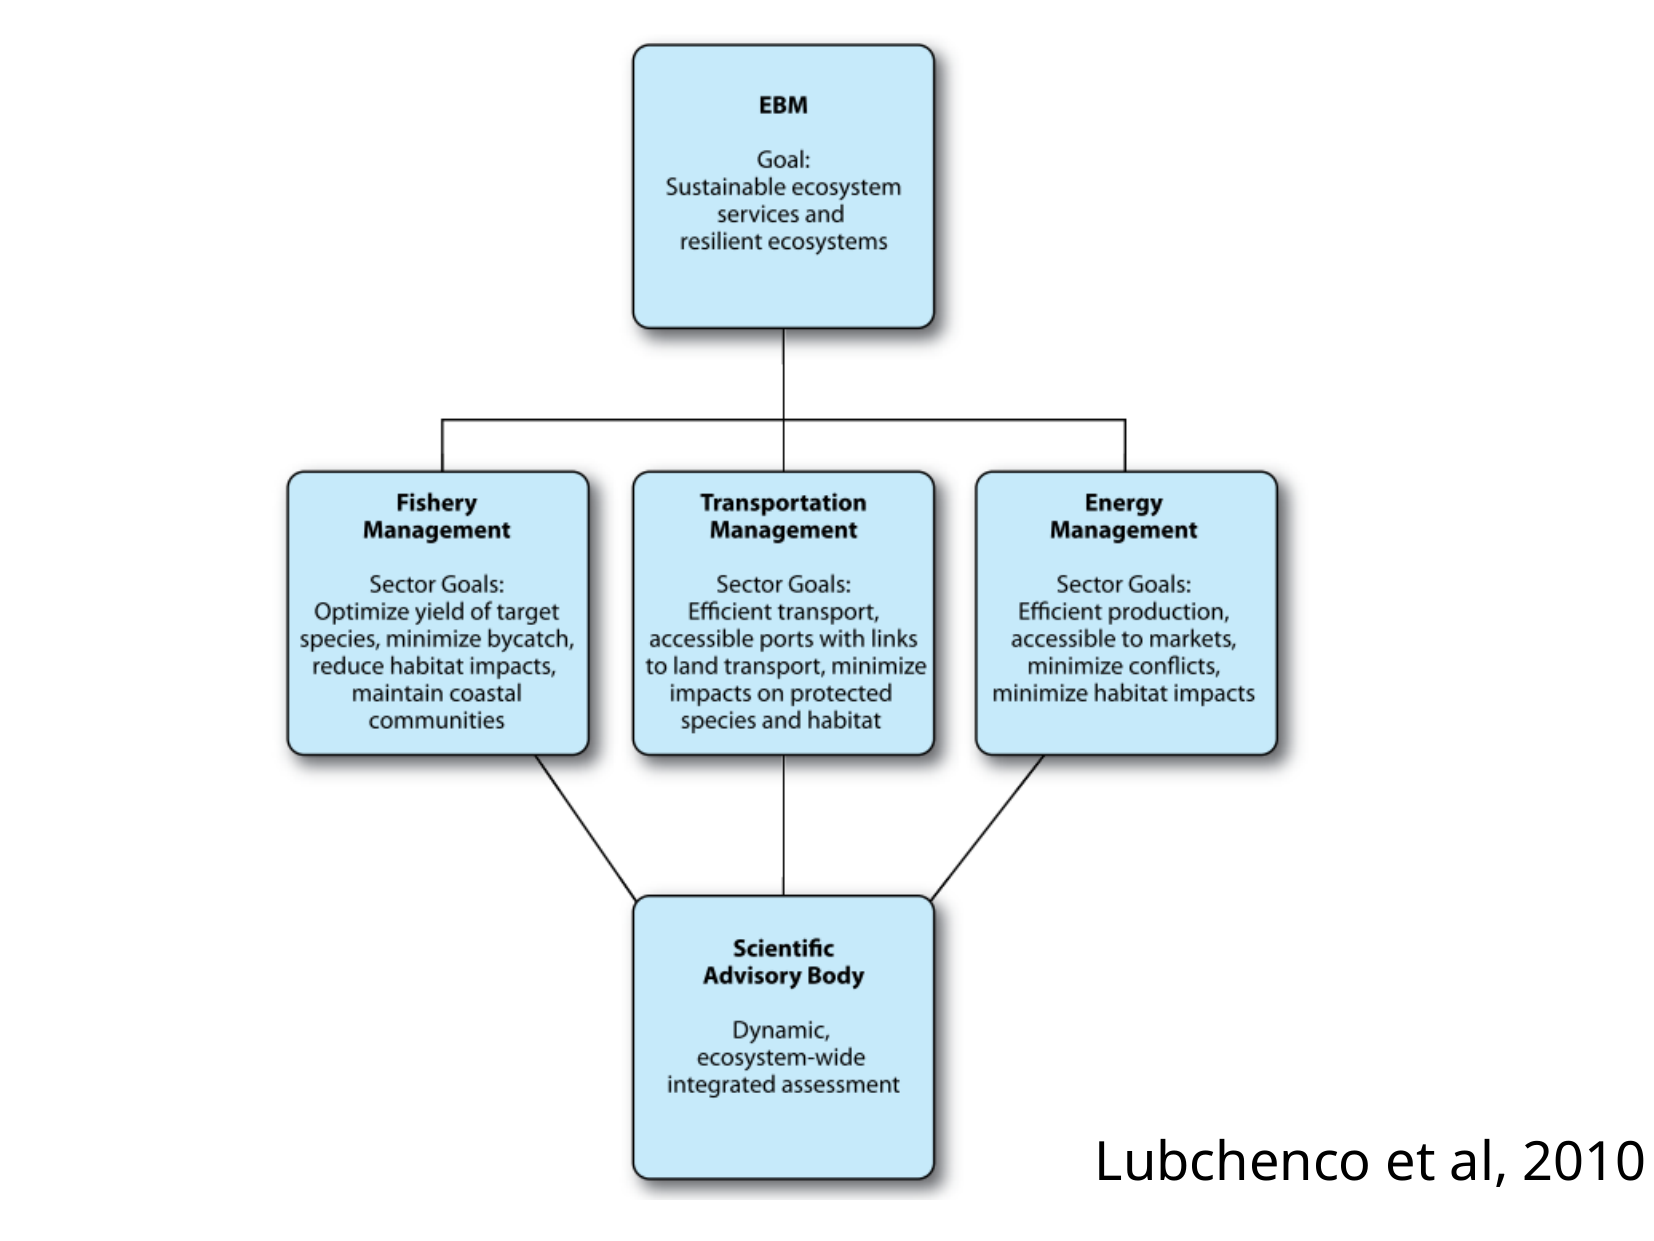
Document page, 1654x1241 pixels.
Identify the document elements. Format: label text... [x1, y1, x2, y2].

text_box Lubchenco et al, 2010 [1080, 1114, 1619, 1201]
picture [240, 34, 1336, 1200]
